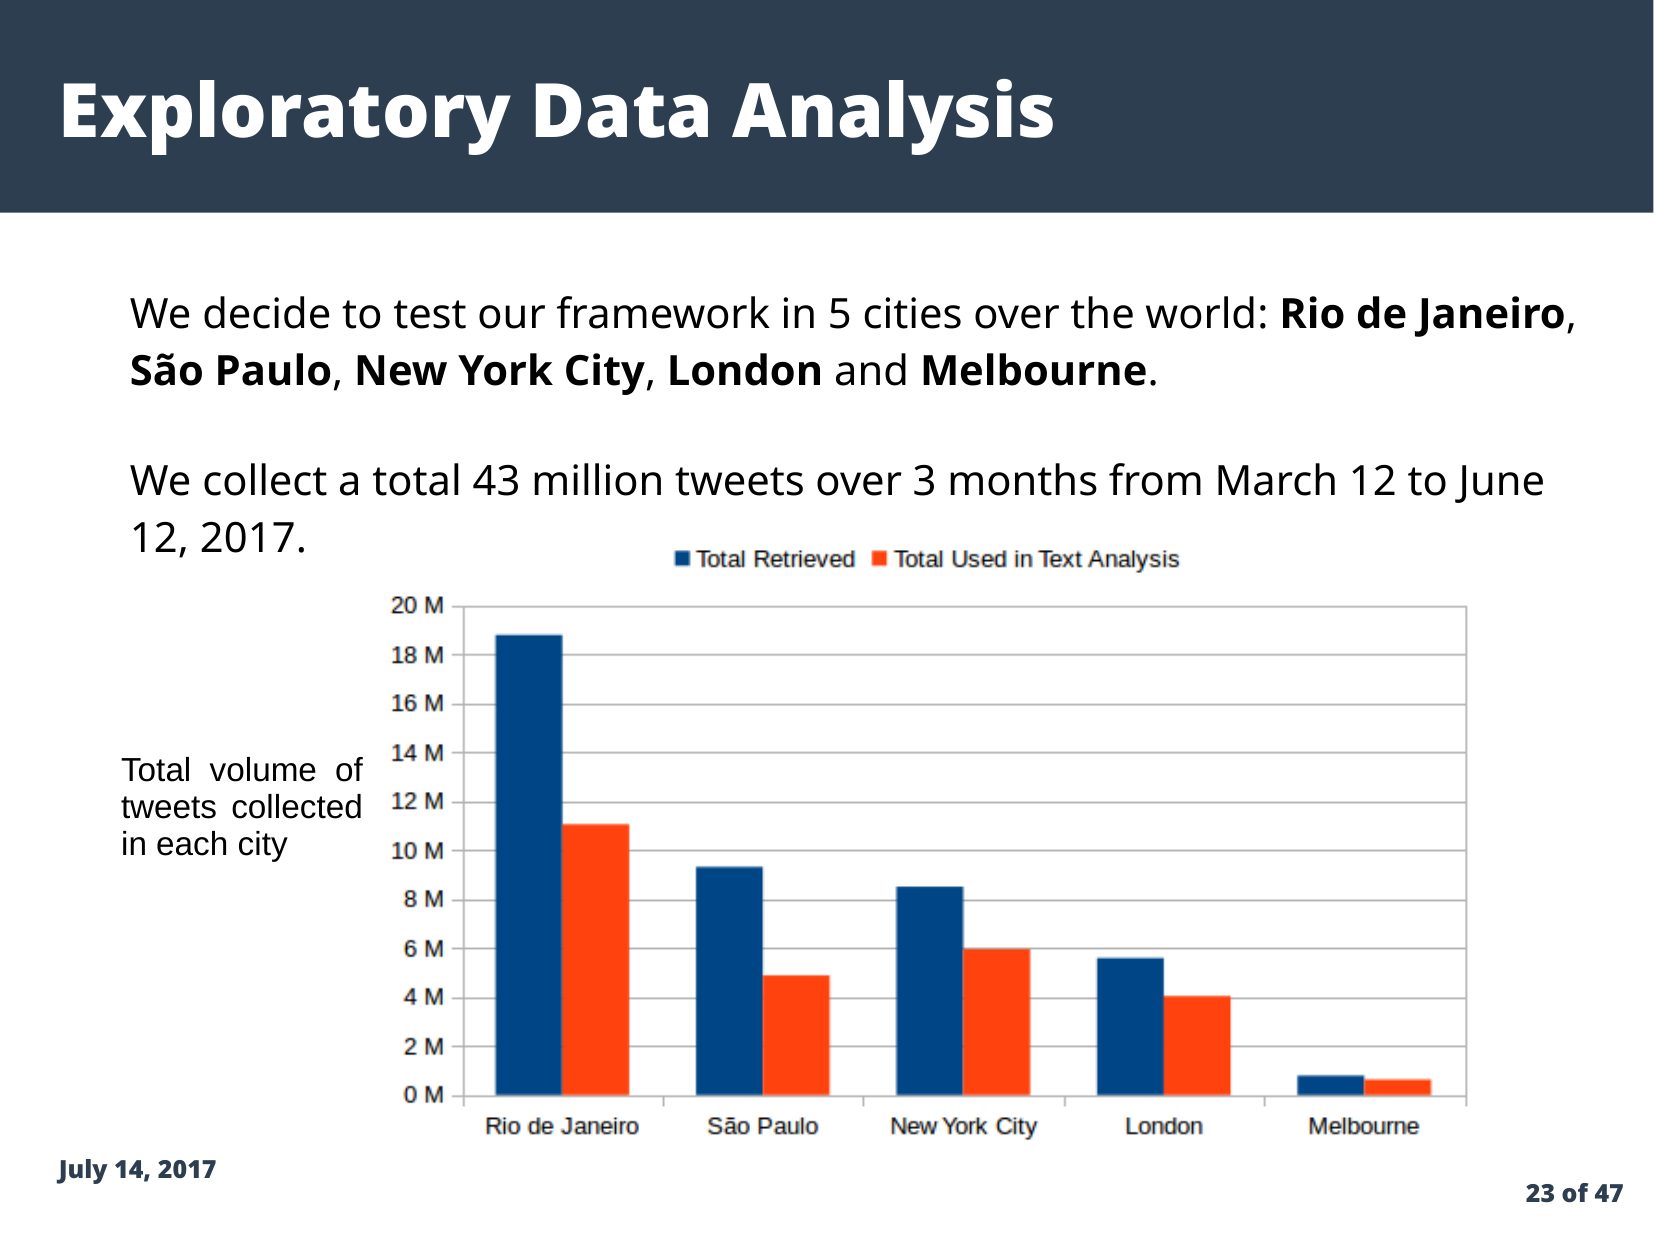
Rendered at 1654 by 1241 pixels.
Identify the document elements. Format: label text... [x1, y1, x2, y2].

text_box Total volume of tweets collected in each city [106, 744, 369, 922]
title Exploratory Data Analysis [59, 29, 1595, 187]
list We decide to test our framework in 5 cities over the world: Rio de Janeiro, São Paulo, New York City, London and Melbourne. We collect a total 43 million tweets over 3 months from March 12 to June 12, 2017. [59, 283, 1583, 579]
picture [369, 525, 1488, 1154]
